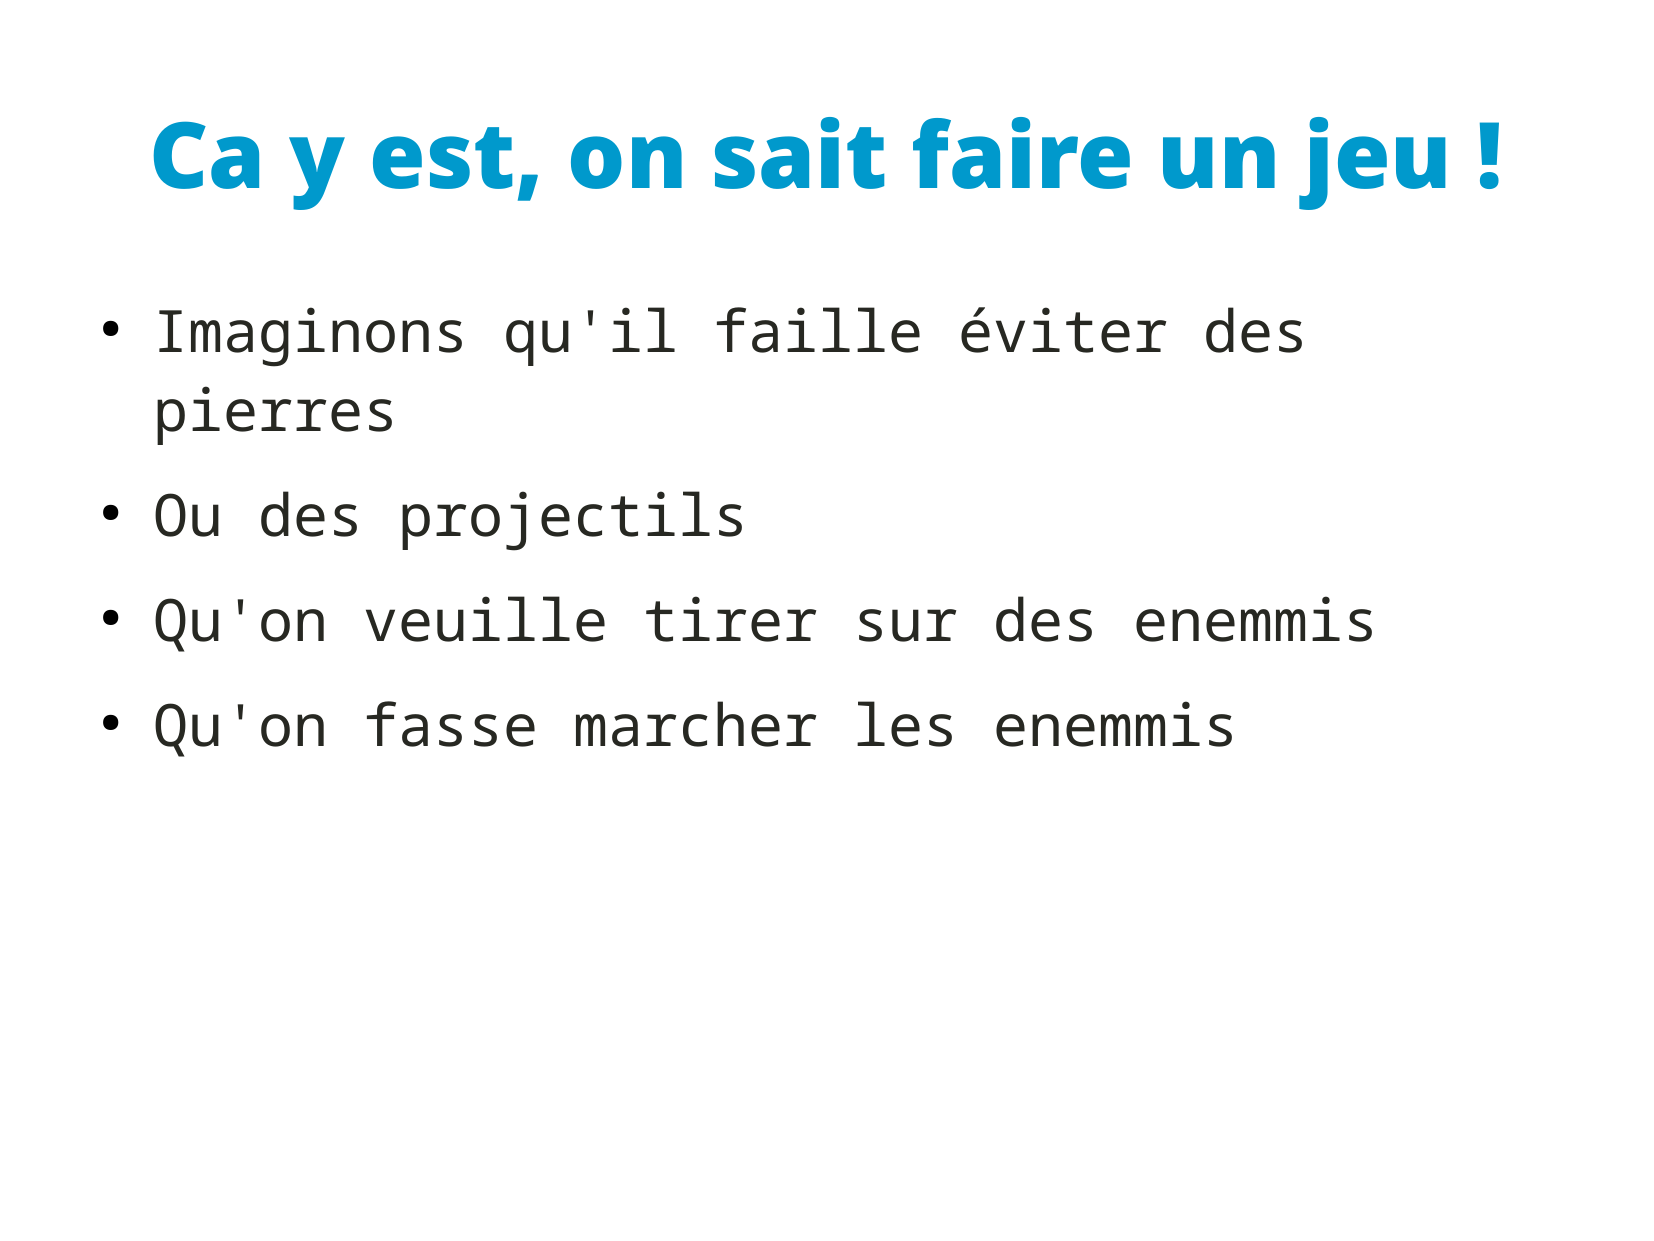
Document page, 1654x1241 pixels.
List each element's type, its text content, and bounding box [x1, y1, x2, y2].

title Ca y est, on sait faire un jeu ! [82, 49, 1571, 257]
list Imaginons qu'il faille éviter des pierres Ou des projectils Qu'on veuille tirer sur des enemmis Qu'on fasse marcher les enemmis [82, 290, 1571, 1010]
